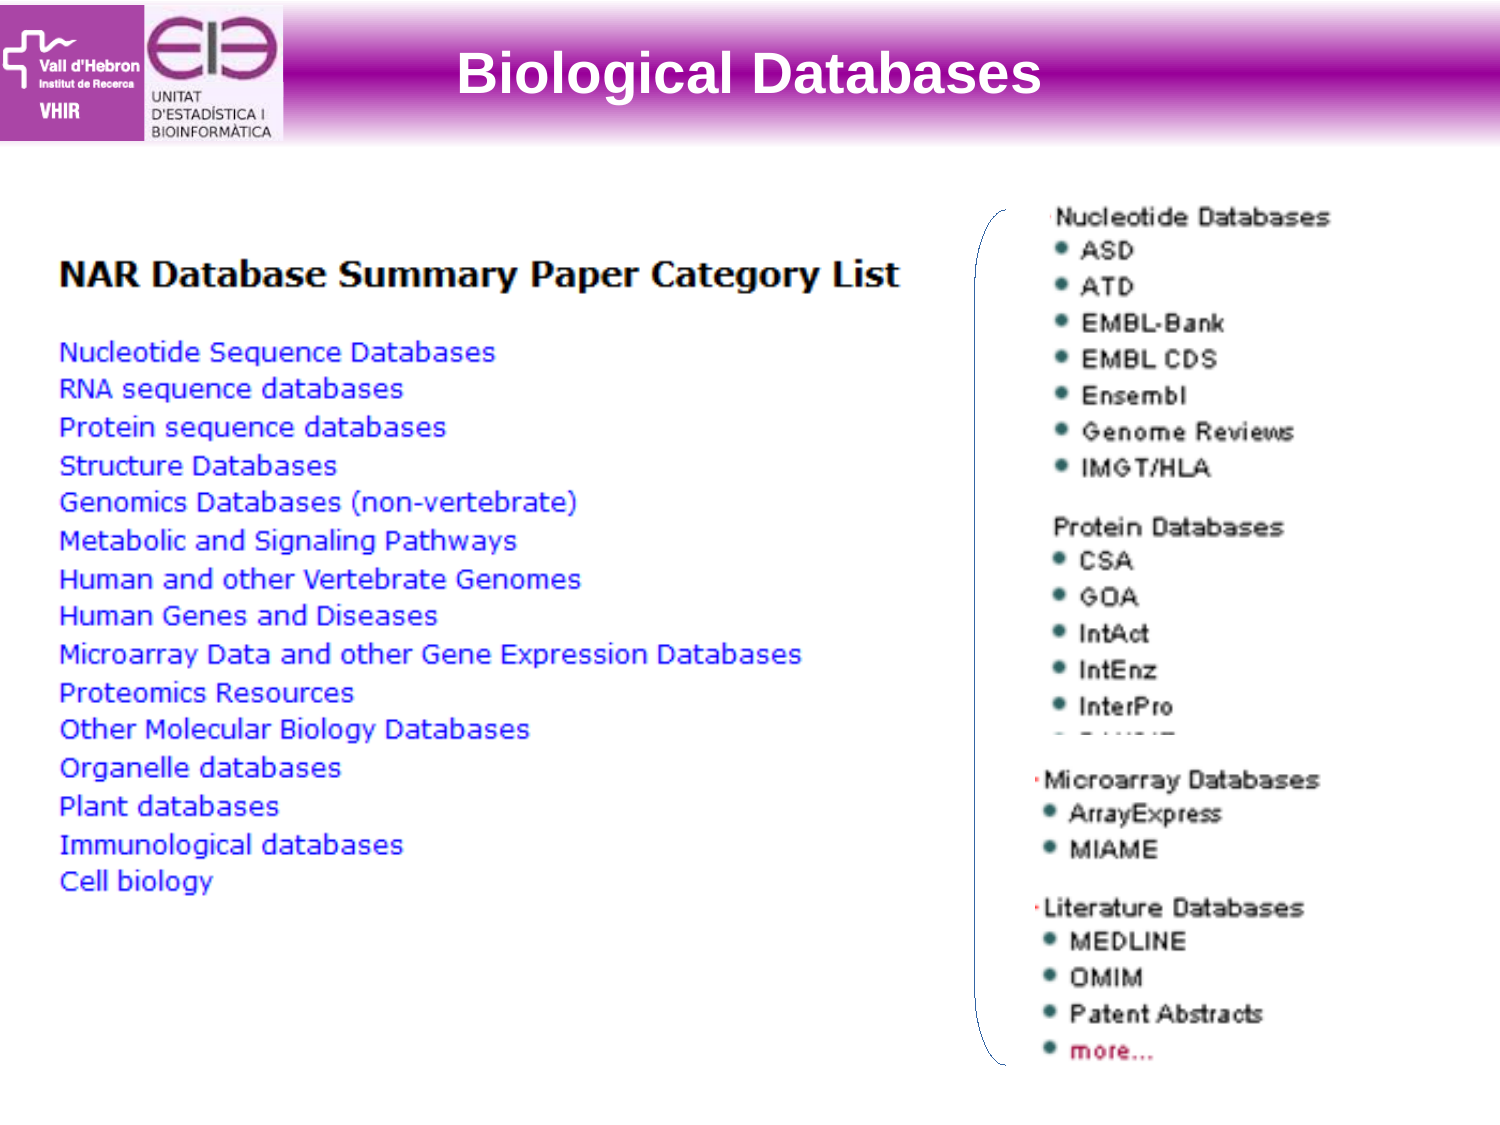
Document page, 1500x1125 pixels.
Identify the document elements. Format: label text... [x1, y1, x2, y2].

picture [1049, 498, 1383, 735]
picture [1049, 195, 1376, 487]
text_box Biological Databases [0, 0, 1500, 148]
picture [1035, 888, 1365, 1072]
picture [1035, 756, 1365, 877]
picture [21, 239, 958, 924]
picture [0, 5, 284, 141]
